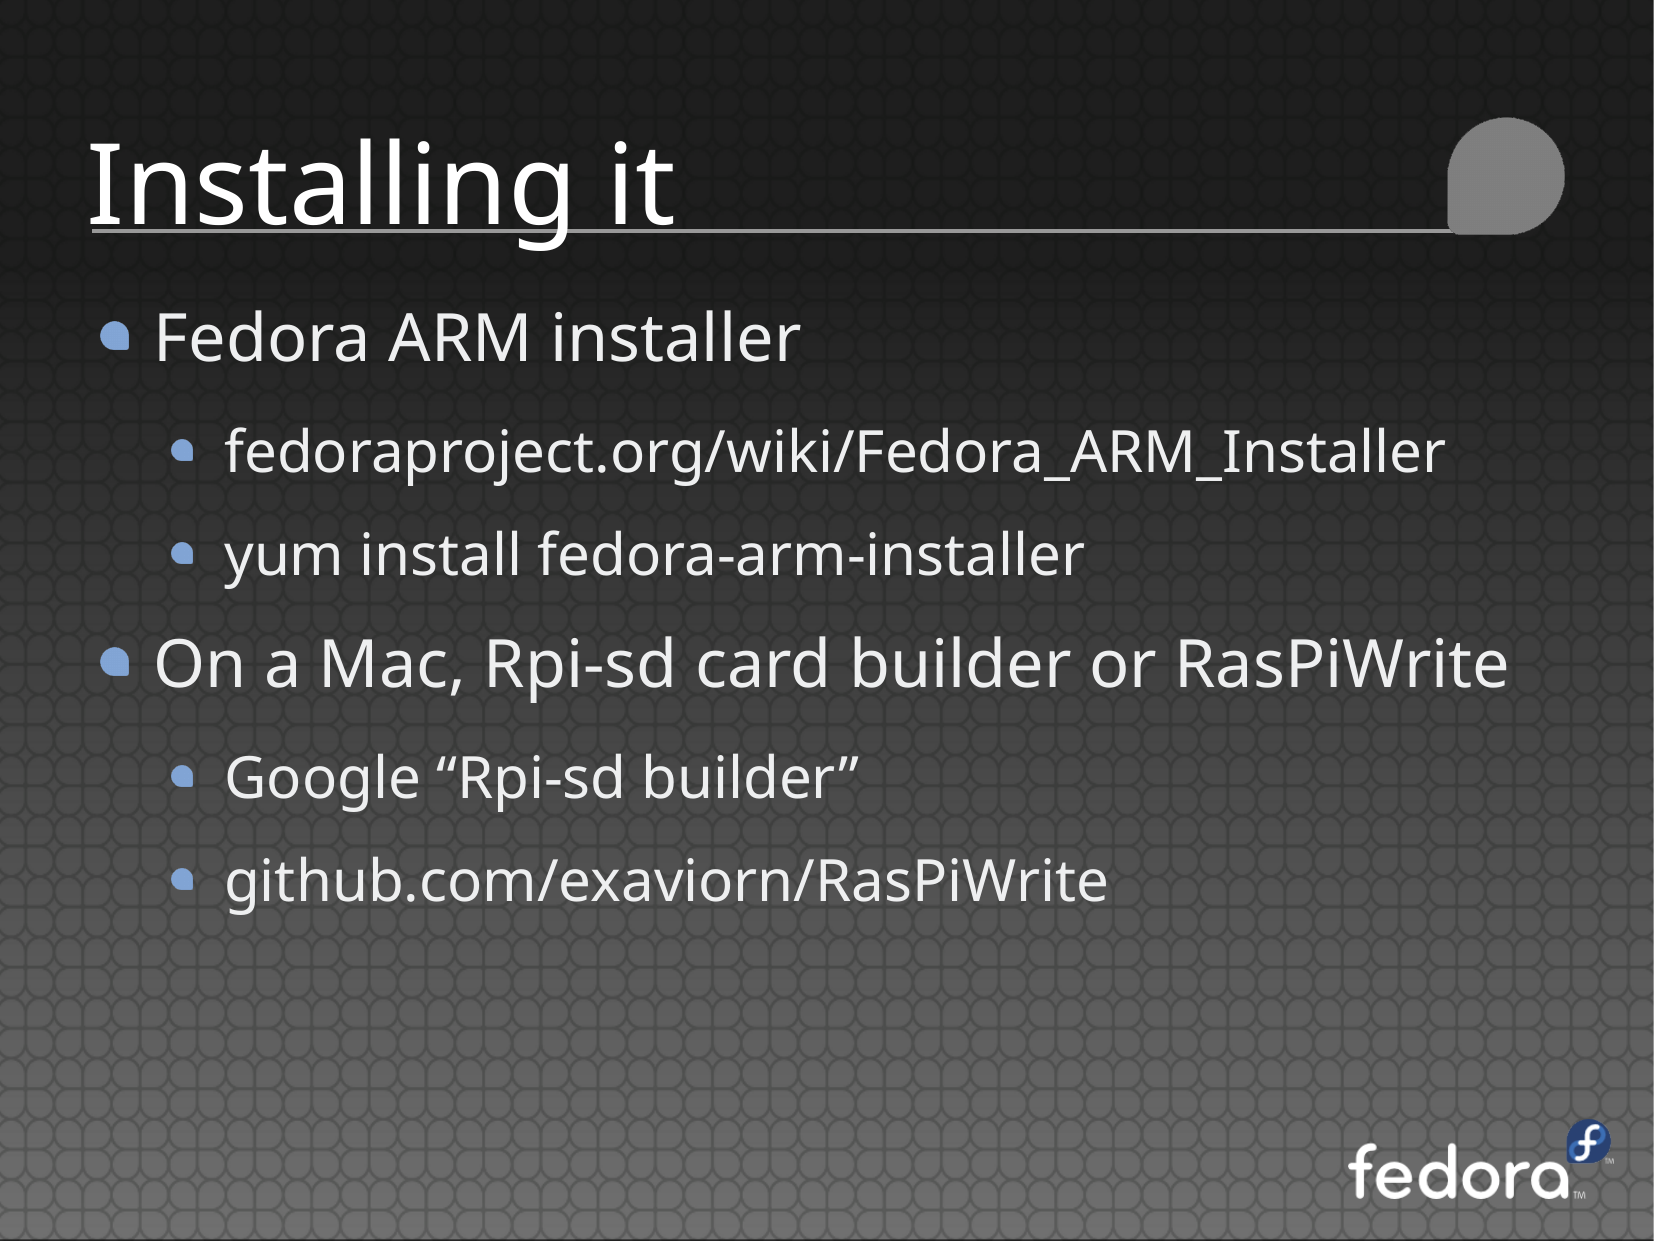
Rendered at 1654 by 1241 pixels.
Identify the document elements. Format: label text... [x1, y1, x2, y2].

picture [0, 0, 1654, 1241]
title Installing it [86, 112, 1576, 249]
list Fedora ARM installer fedoraproject.org/wiki/Fedora_ARM_Installer yum install fedora-arm-installer On a Mac, Rpi-sd card builder or RasPiWrite Google “Rpi-sd builder” github.com/exaviorn/RasPiWrite [82, 290, 1571, 1010]
